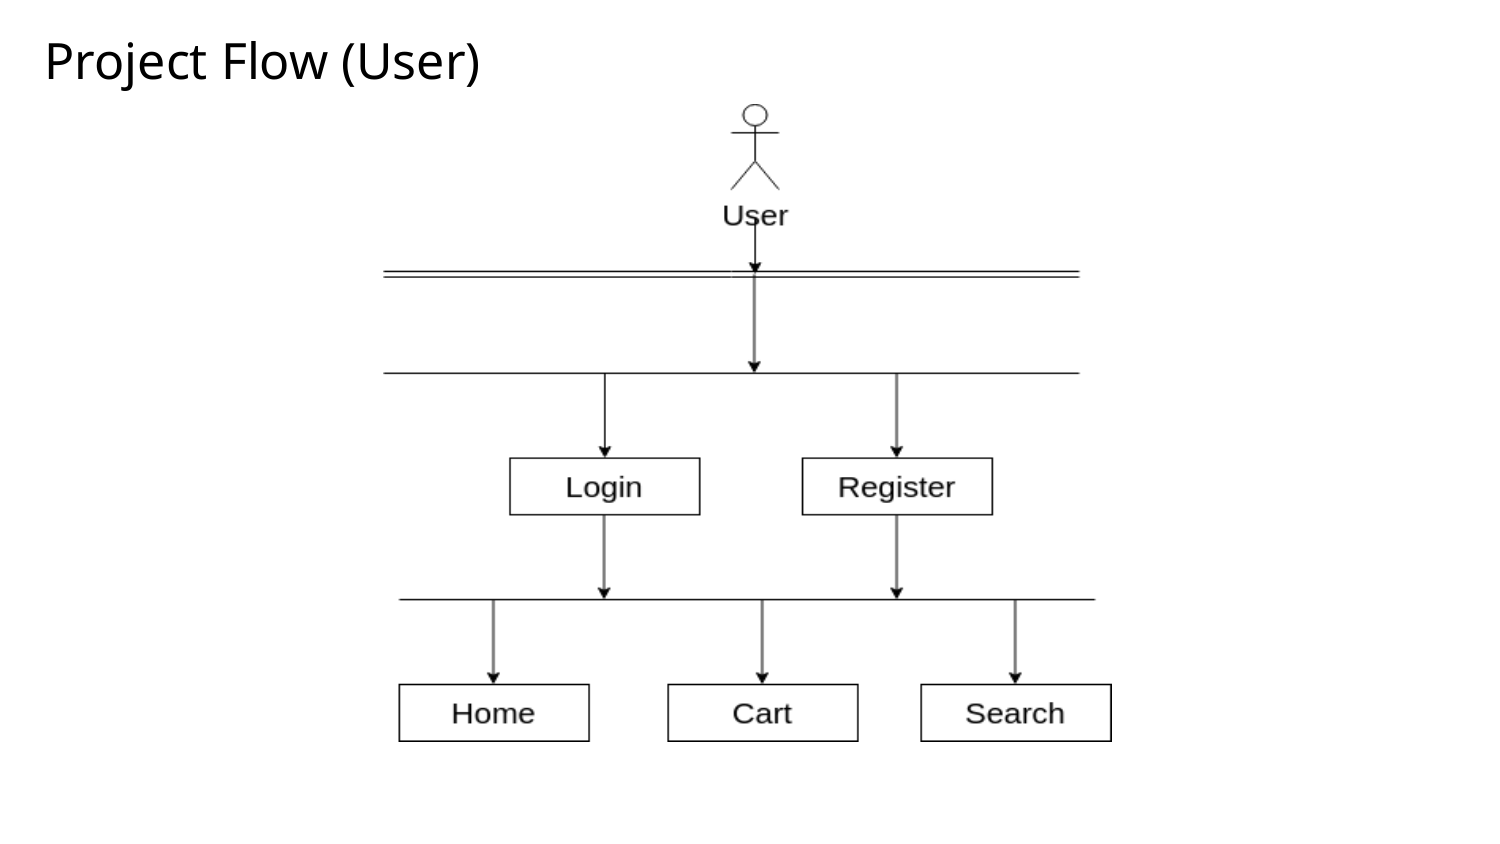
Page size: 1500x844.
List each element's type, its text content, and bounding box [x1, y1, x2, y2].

picture [383, 104, 1112, 742]
text_box Project Flow (User) [16, 21, 615, 97]
